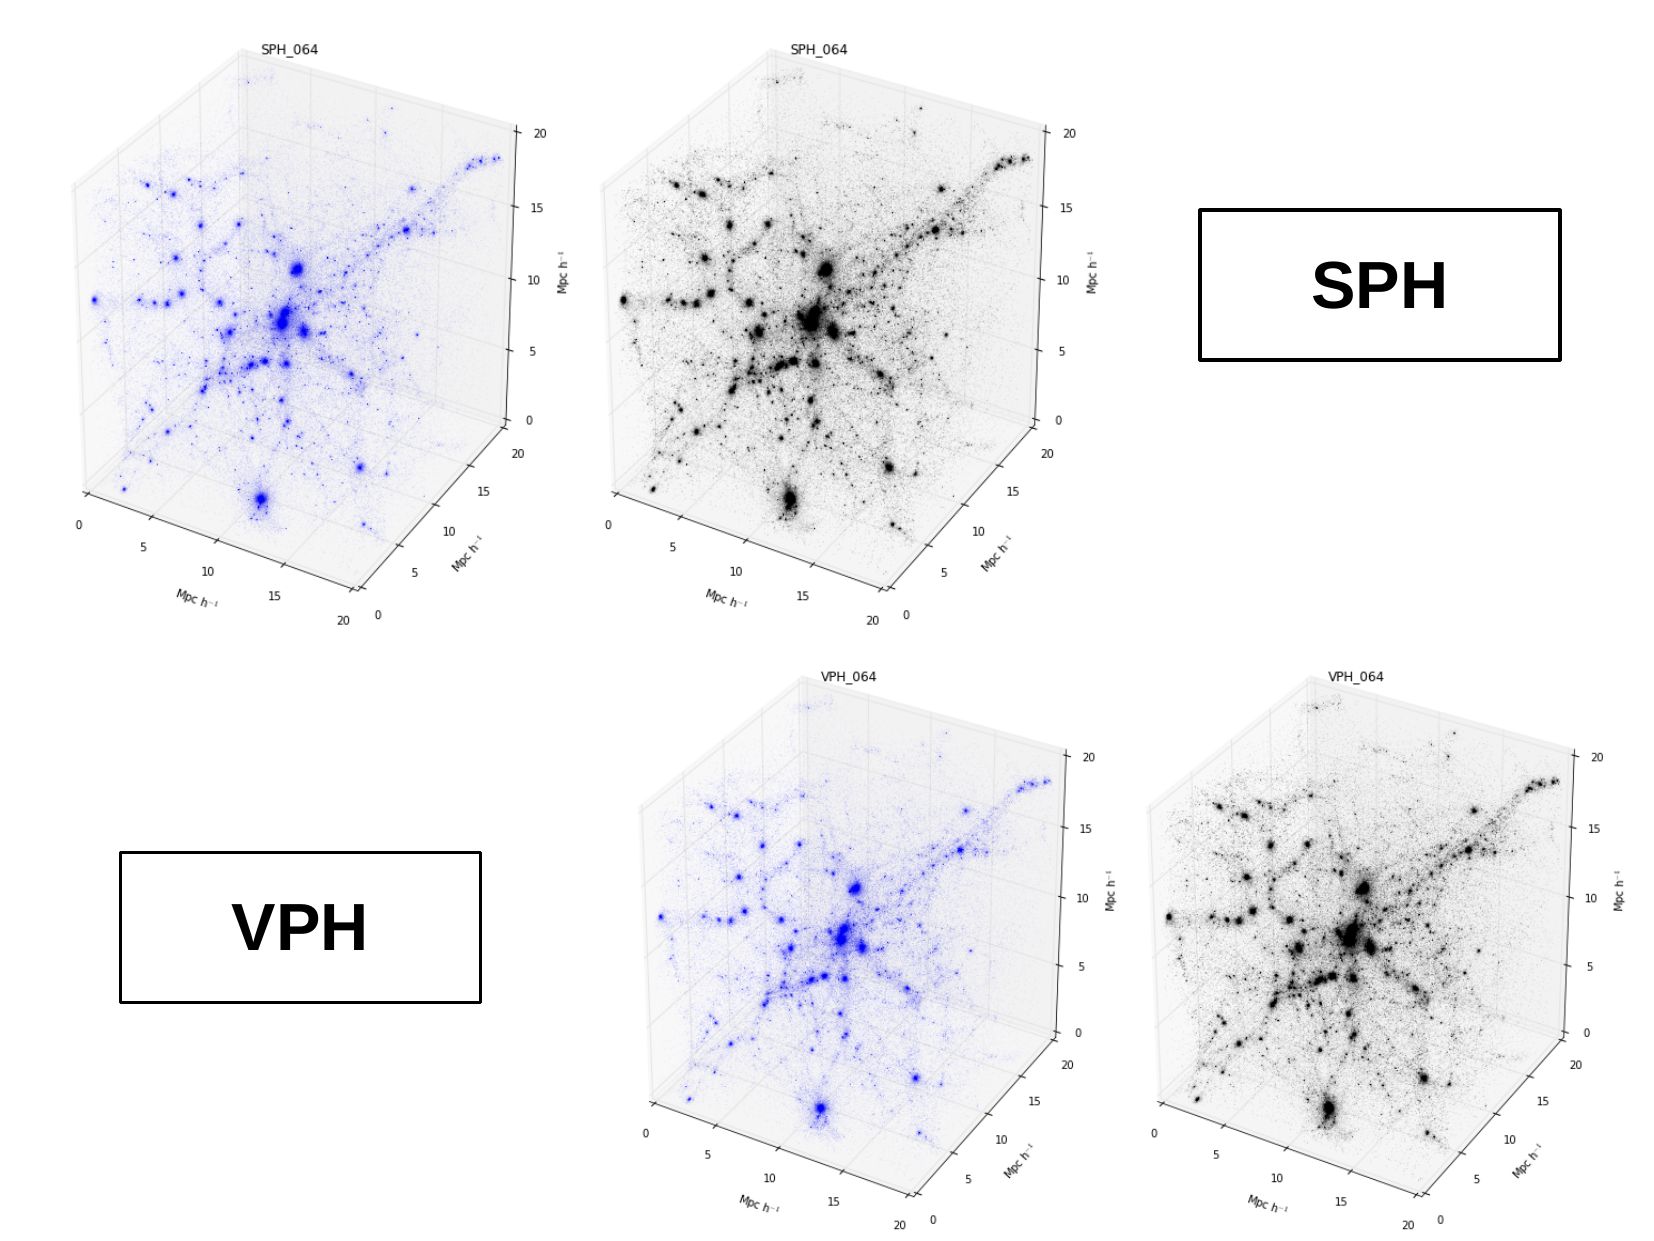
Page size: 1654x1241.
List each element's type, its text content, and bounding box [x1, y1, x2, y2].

picture [0, 1, 1636, 1241]
text_box SPH [1200, 210, 1561, 361]
text_box VPH [120, 852, 481, 1003]
